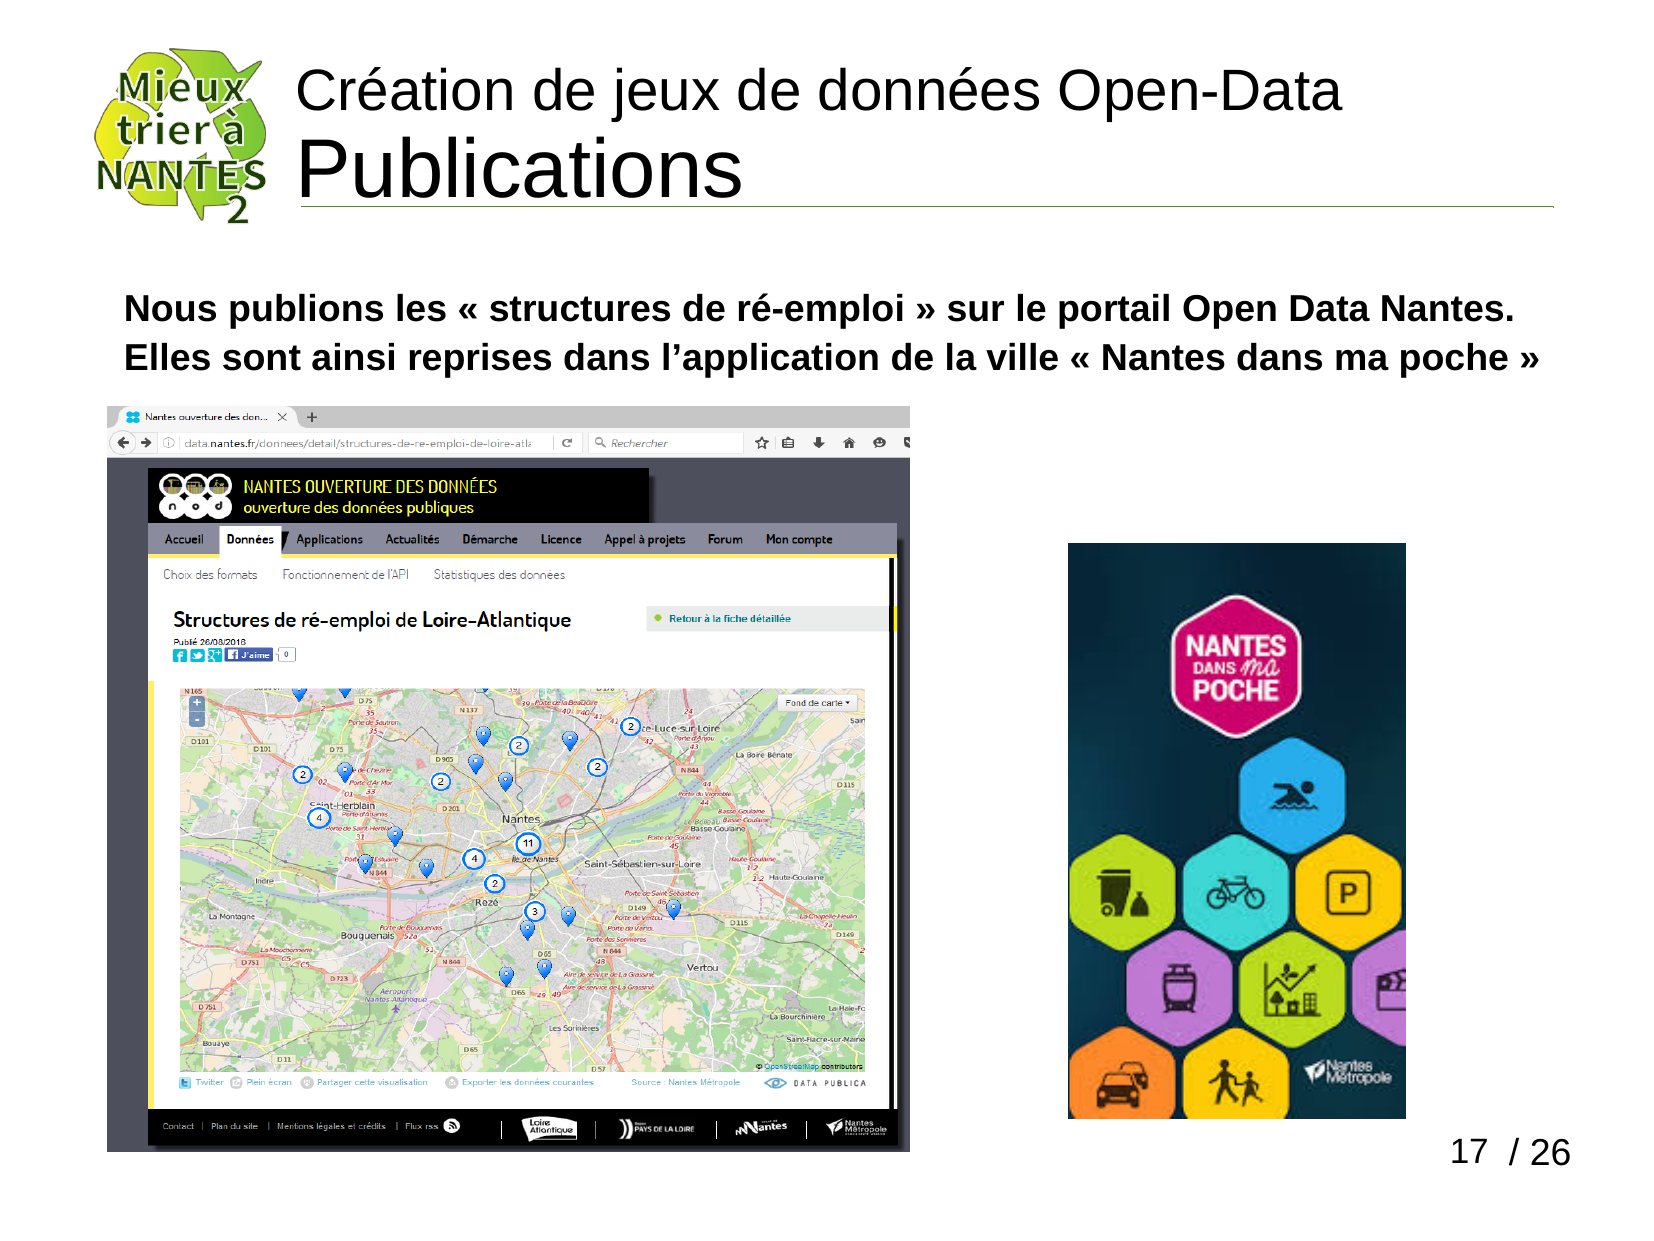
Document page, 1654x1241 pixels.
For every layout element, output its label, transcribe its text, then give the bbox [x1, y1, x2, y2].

text_box Création de jeux de données Open-Data Publications [295, 17, 1571, 257]
picture [94, 48, 272, 225]
text_box <numéro> [1435, 1122, 1494, 1179]
text_box Nous publions les « structures de ré-emploi » sur le portail Open Data Nantes. Elles sont ainsi reprises dans l’application de la ville « Nantes dans ma poche » [118, 283, 1630, 1158]
picture [1068, 543, 1406, 1119]
picture [107, 406, 910, 1152]
text_box / 26 [1494, 1121, 1599, 1193]
